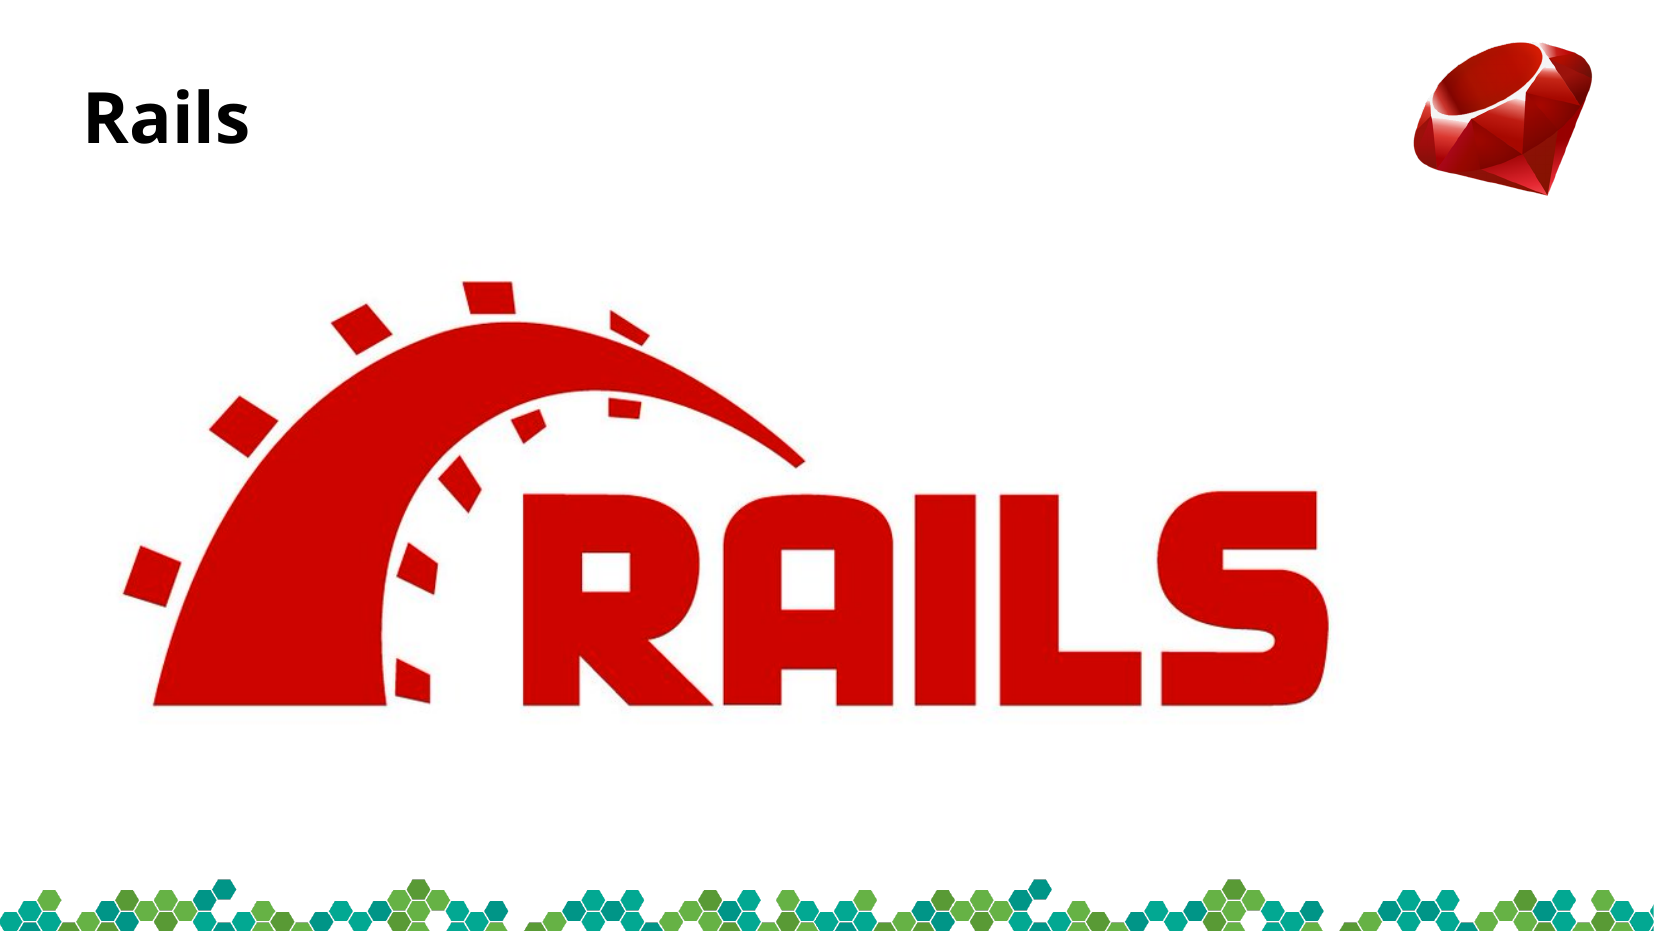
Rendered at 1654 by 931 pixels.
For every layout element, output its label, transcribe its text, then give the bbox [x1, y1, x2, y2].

picture [99, 221, 1384, 814]
picture [1408, 37, 1595, 201]
picture [0, 871, 1654, 931]
text_box Rails [82, 37, 1408, 193]
